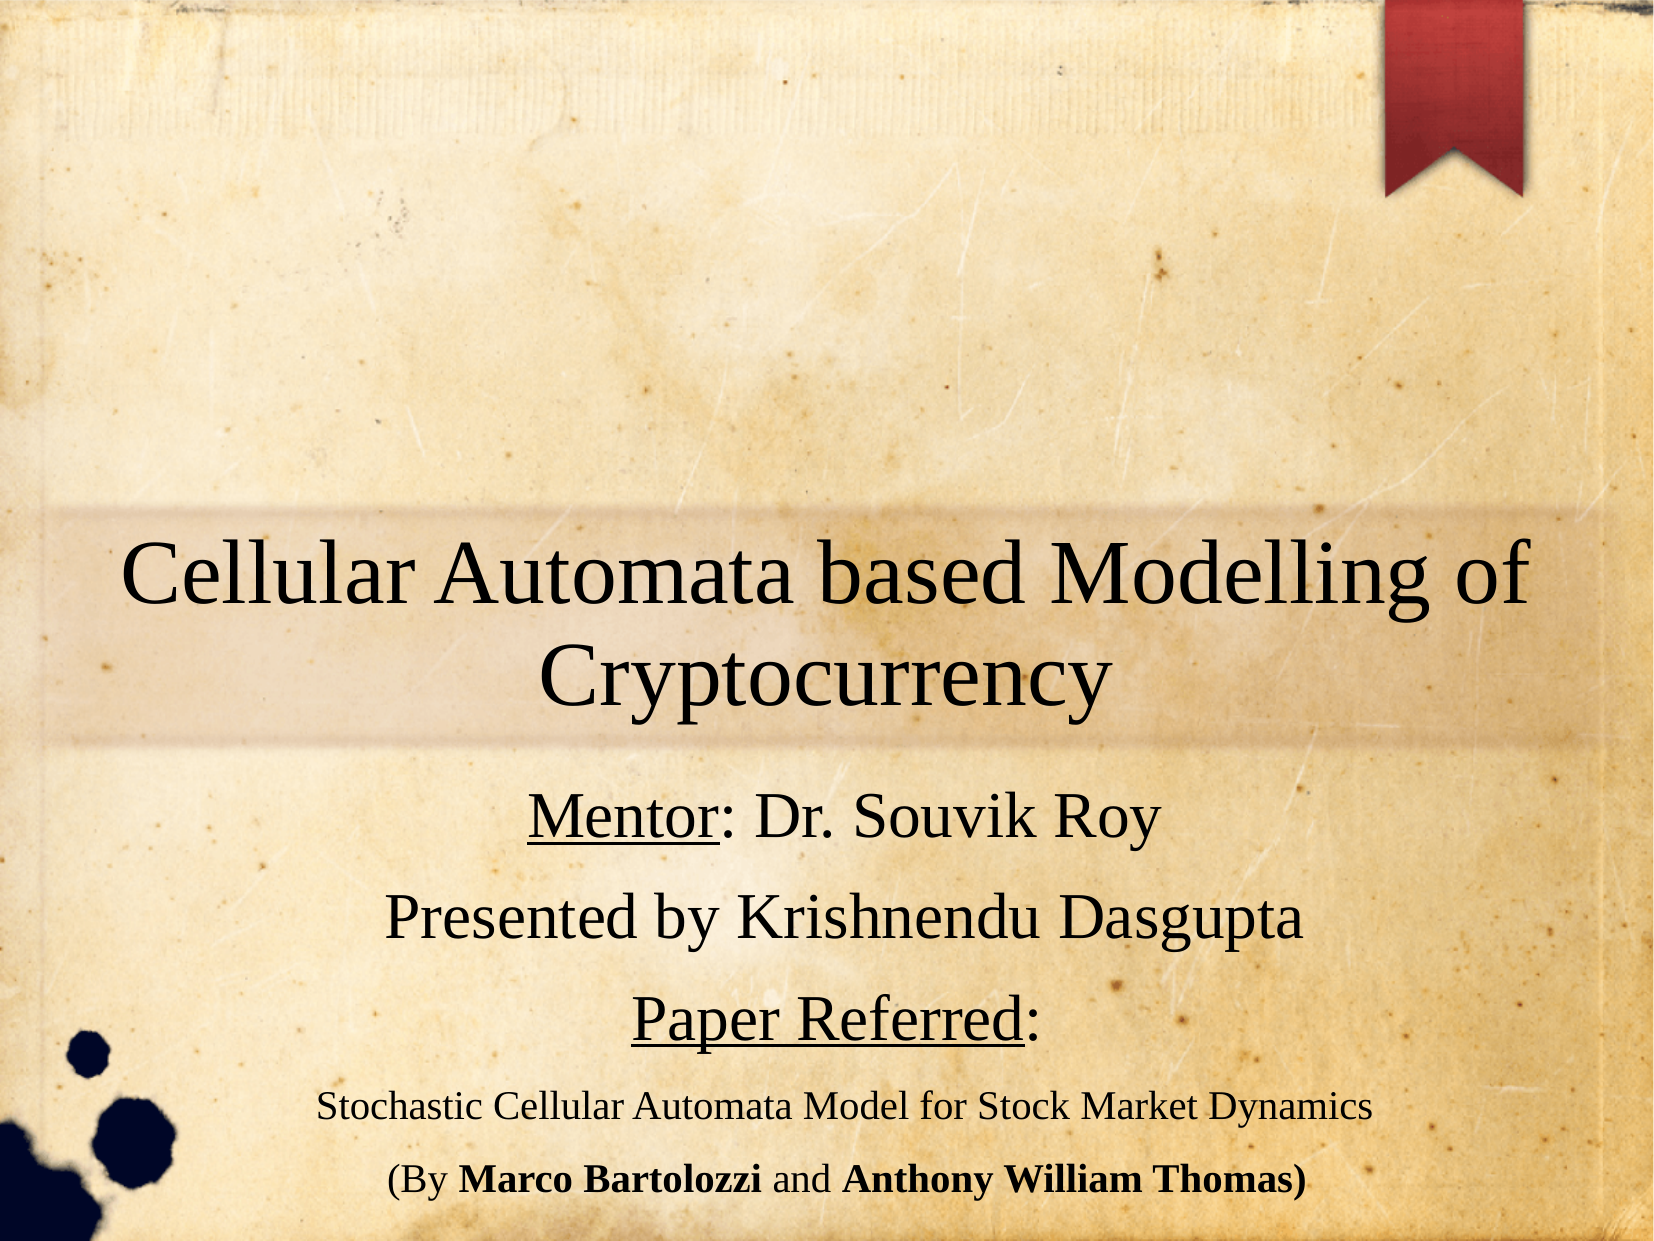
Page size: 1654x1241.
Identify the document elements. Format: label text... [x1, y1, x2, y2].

list Mentor: Dr. Souvik Roy Presented by Krishnendu Dasgupta Paper Referred: Stochastic Cellular Automata Model for Stock Market Dynamics (By Marco Bartolozzi and Anthony William Thomas) [82, 779, 1538, 1205]
picture [0, 0, 1654, 1241]
title Cellular Automata based Modelling of Cryptocurrency [82, 519, 1571, 727]
